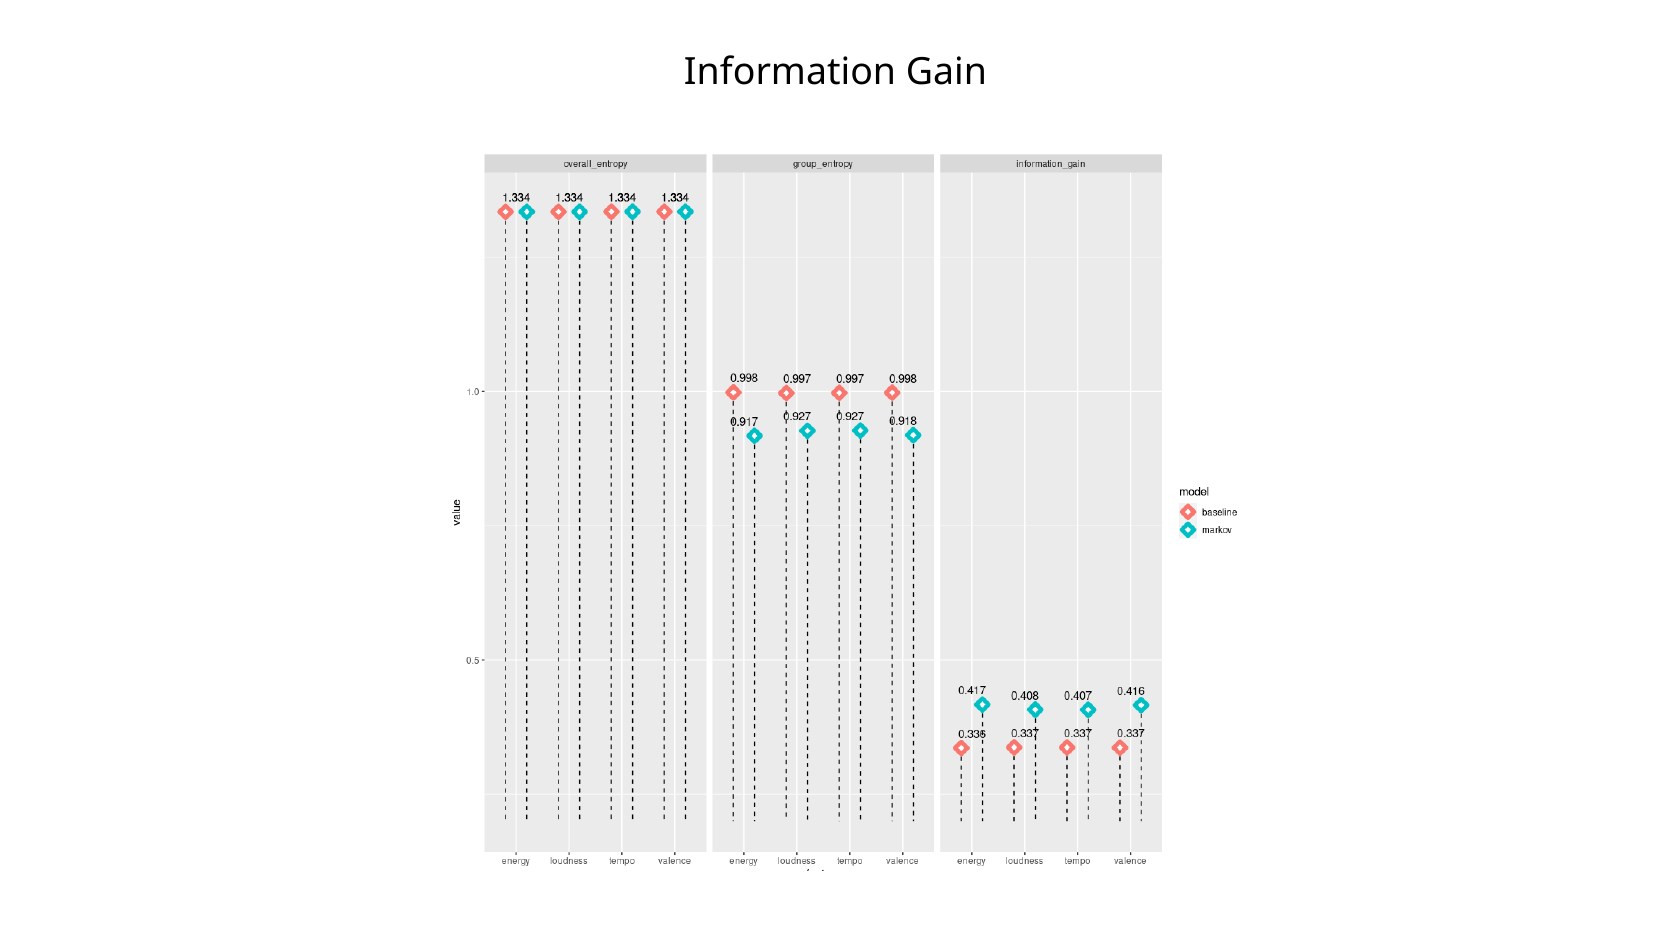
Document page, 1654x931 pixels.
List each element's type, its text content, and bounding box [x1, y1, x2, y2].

text_box [212, 126, 1246, 918]
picture [449, 153, 1241, 873]
text_box Information Gain [669, 37, 985, 130]
